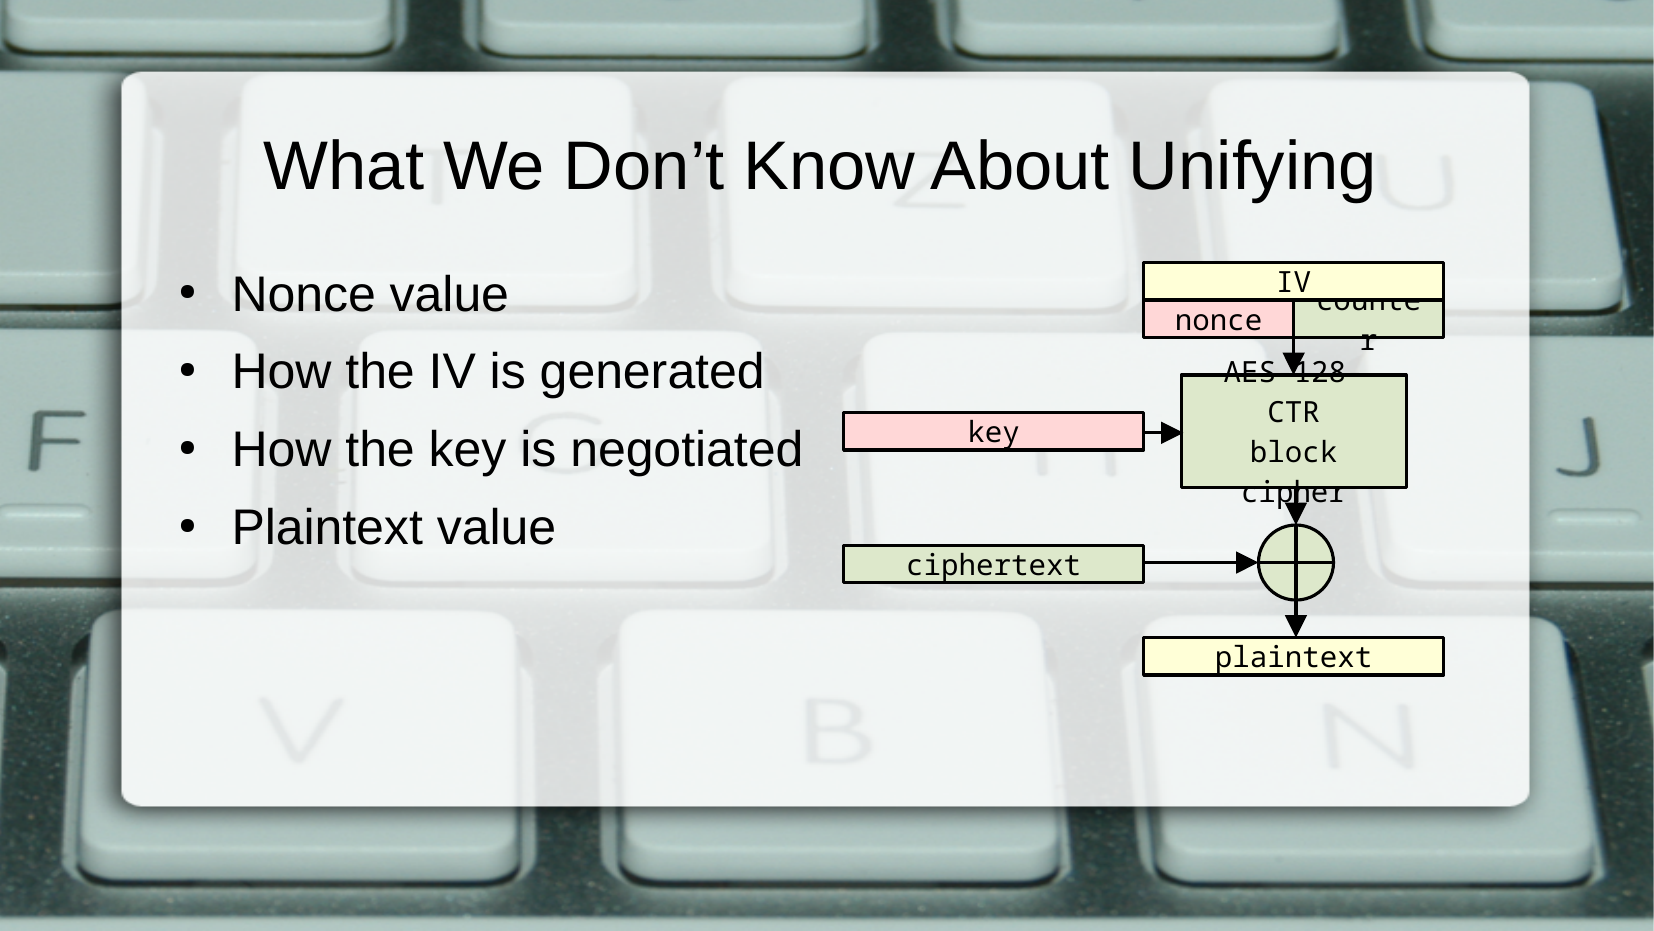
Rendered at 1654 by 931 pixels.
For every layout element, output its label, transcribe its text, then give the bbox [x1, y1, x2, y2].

list Nonce value How the IV is generated How the key is negotiated Plaintext value [147, 265, 811, 806]
text_box nonce [1143, 300, 1293, 338]
text_box ciphertext [843, 545, 1144, 583]
title What We Don’t Know About Unifying [135, 88, 1506, 244]
text_box AES-128-CTR block cipher [1181, 374, 1407, 488]
text_box [1258, 525, 1334, 600]
text_box key [843, 412, 1144, 450]
text_box IV [1143, 262, 1444, 300]
text_box plaintext [1143, 637, 1444, 675]
text_box counter [1293, 300, 1444, 338]
picture [0, 0, 1654, 931]
